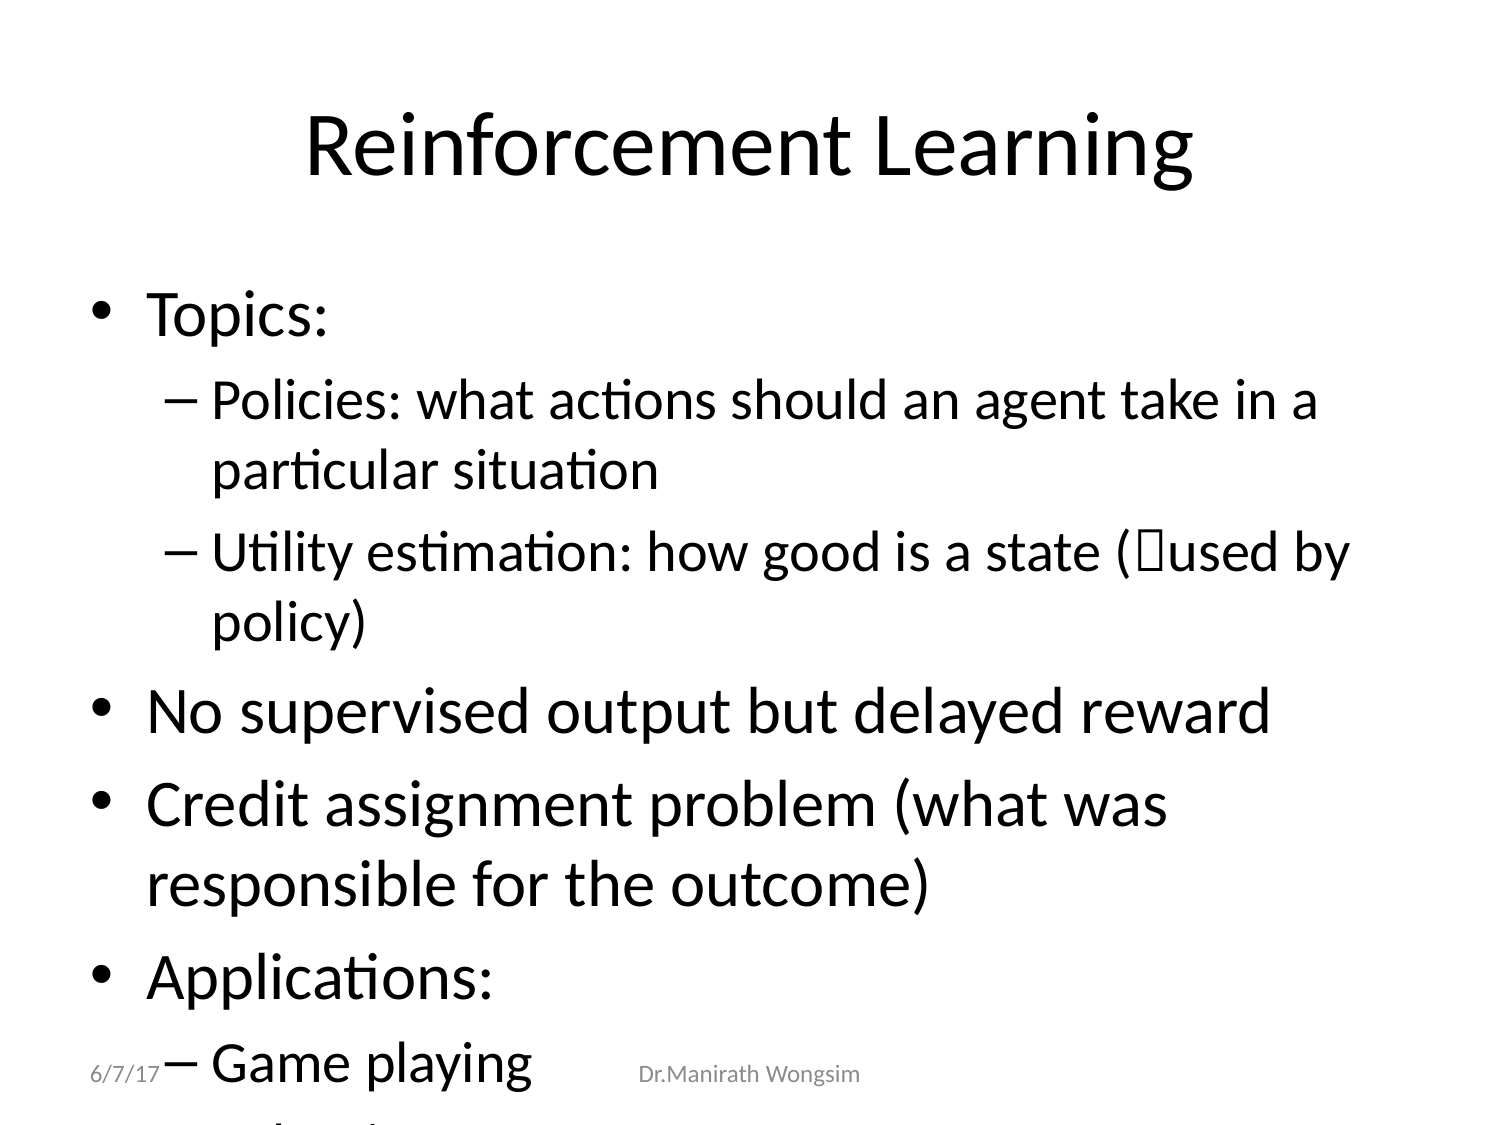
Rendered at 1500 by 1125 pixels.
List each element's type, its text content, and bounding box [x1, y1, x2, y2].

text_box Topics: Policies: what actions should an agent take in a particular situation Utility estimation: how good is a state (used by policy) No supervised output but delayed reward Credit assignment problem (what was responsible for the outcome) Applications: Game playing Robot in a maze Multiple agents, partial observability, ... [74, 262, 1459, 1059]
text_box 6/7/17 [74, 1042, 425, 1103]
text_box Reinforcement Learning [75, 45, 1425, 233]
text_box Dr.Manirath Wongsim [512, 1042, 988, 1103]
